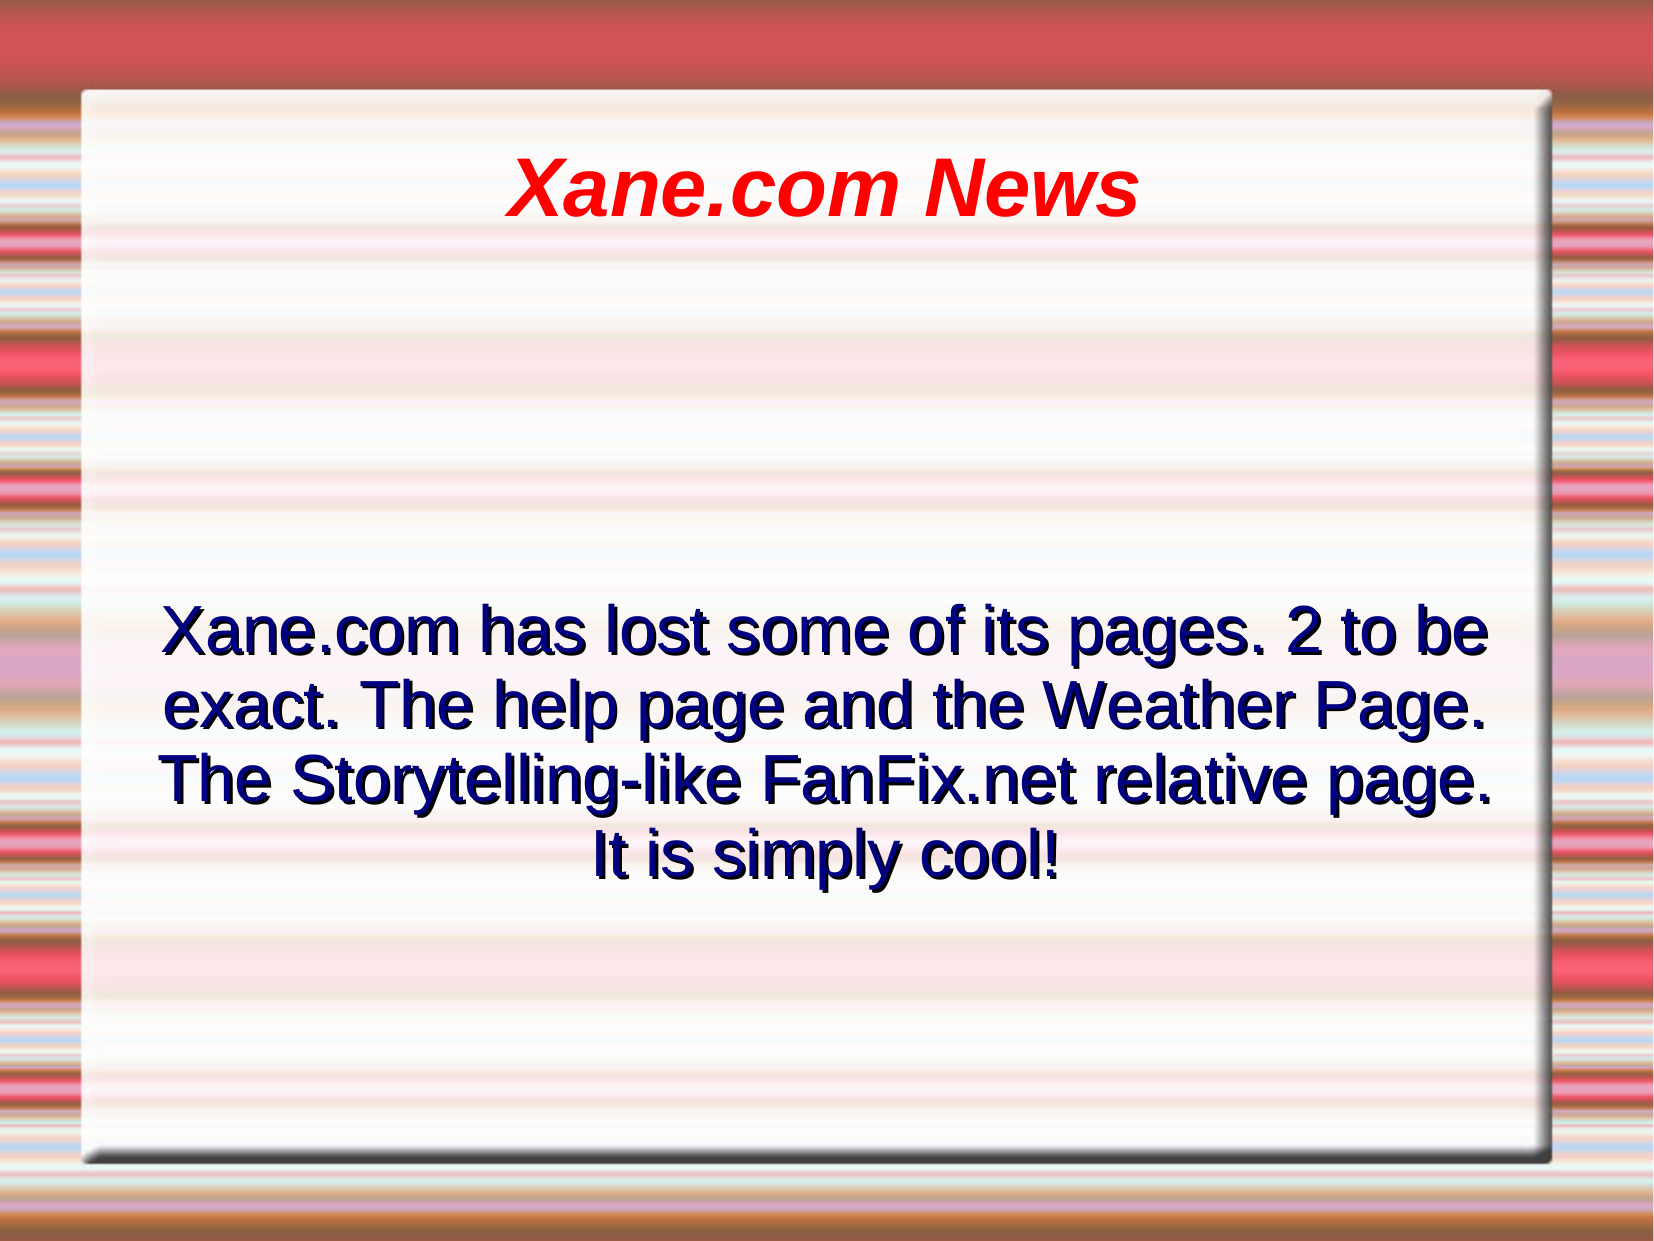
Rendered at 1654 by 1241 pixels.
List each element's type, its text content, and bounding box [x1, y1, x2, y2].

subtitle Xane.com has lost some of its pages. 2 to be exact. The help page and the Weather Page. The Storytelling-like FanFix.net relative page. It is simply cool! [134, 350, 1516, 1133]
title Xane.com News [37, 0, 1613, 376]
picture [0, 0, 1654, 1241]
